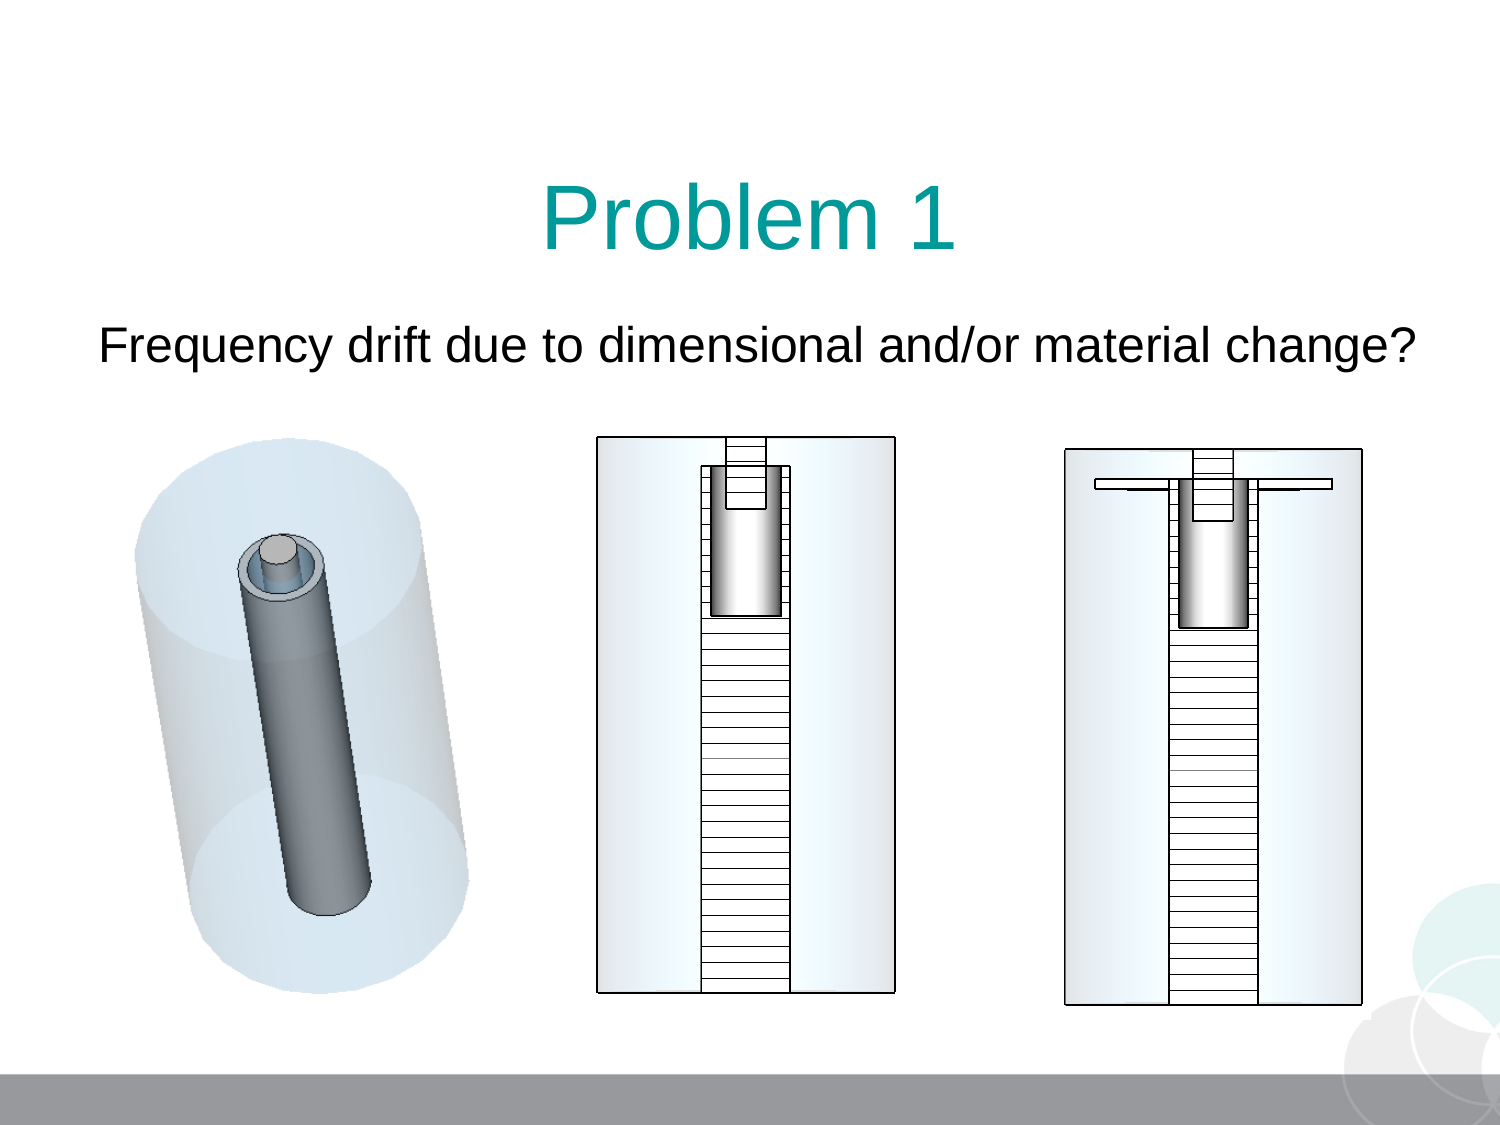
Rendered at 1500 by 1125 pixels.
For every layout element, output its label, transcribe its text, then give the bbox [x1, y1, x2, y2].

picture [0, 421, 1500, 1125]
text_box Frequency drift due to dimensional and/or material change? [83, 304, 1433, 381]
title Problem 1 [62, 137, 1438, 288]
